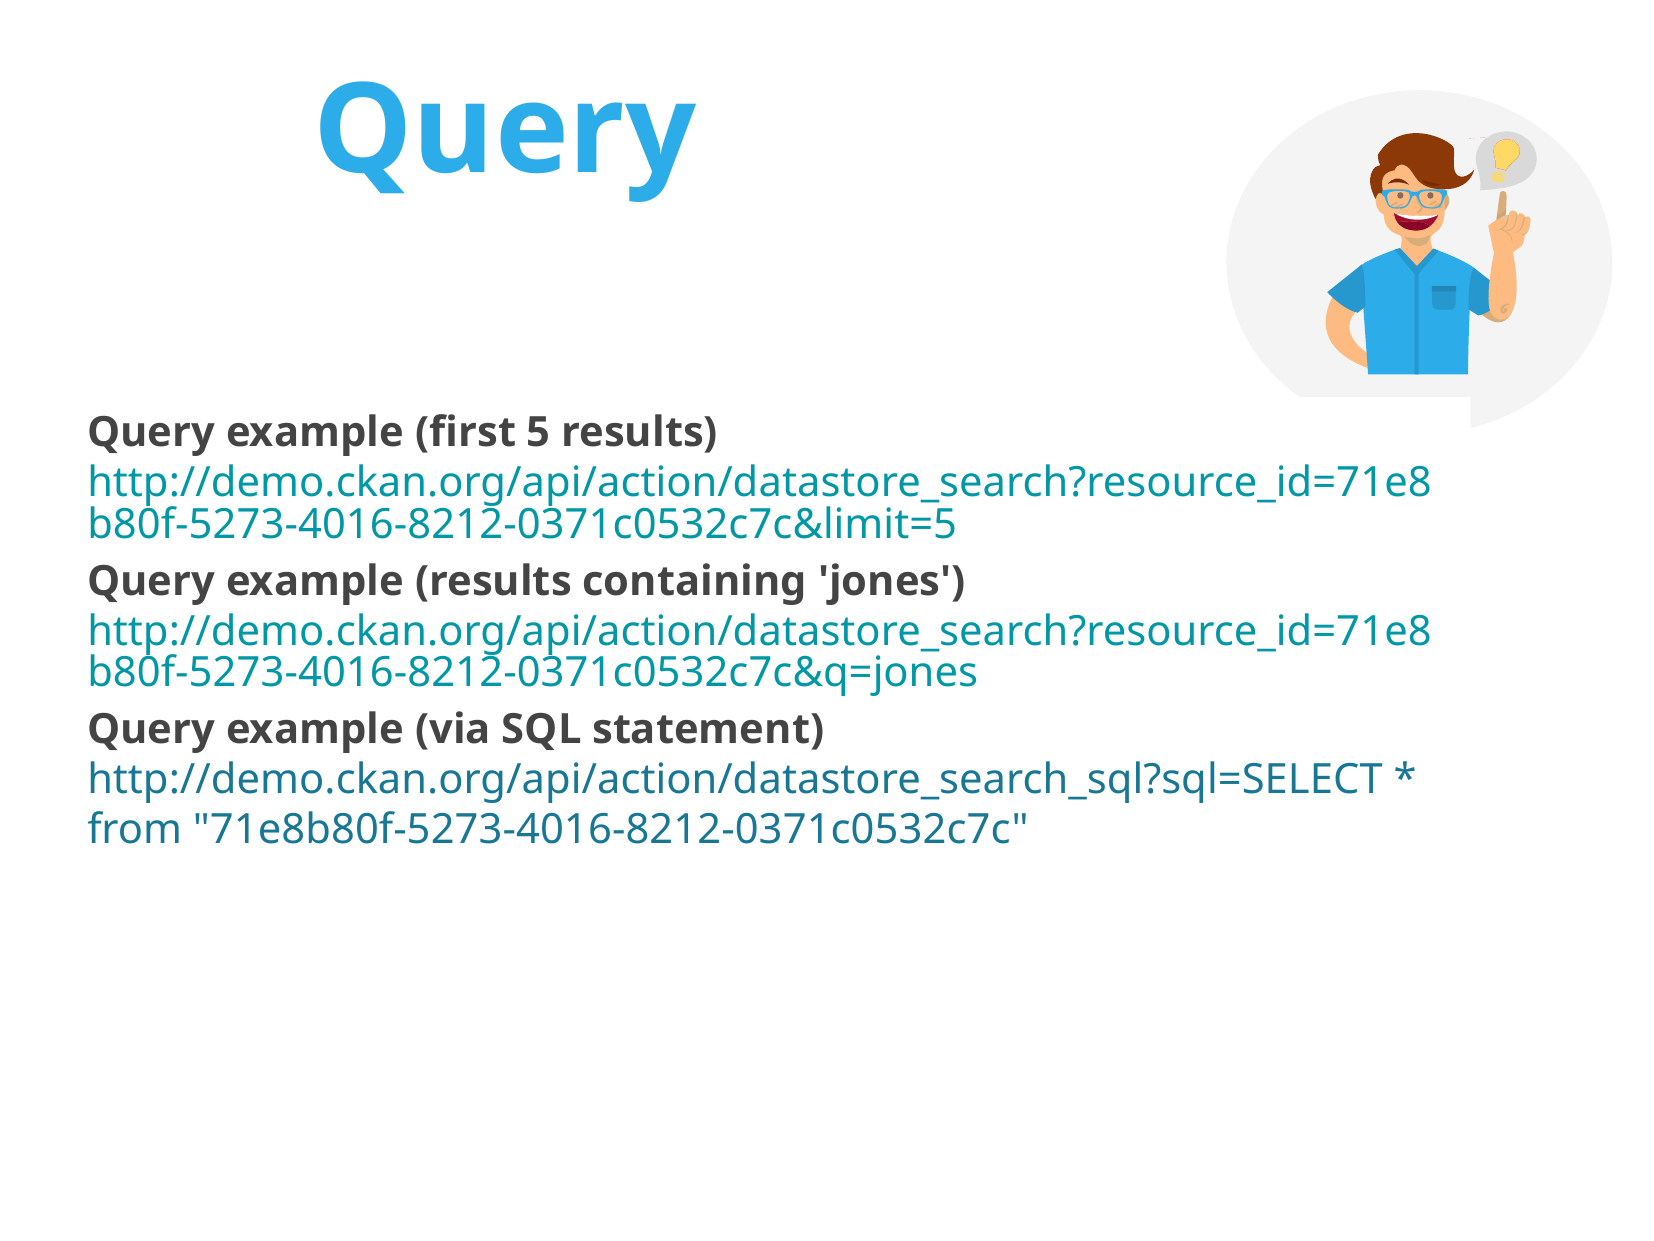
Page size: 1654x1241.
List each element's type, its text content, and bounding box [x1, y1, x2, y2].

text_box Query [0, 32, 1012, 227]
text_box [1226, 90, 1613, 428]
text_box Query example (first 5 results) http://demo.ckan.org/api/action/datastore_search?resource_id=71e8b80f-5273-4016-8212-0371c0532c7c&limit=5 Query example (results containing 'jones') http://demo.ckan.org/api/action/datastore_search?resource_id=71e8b80f-5273-4016-8212-0371c0532c7c&q=jones Query example (via SQL statement) http://demo.ckan.org/api/action/datastore_search_sql?sql=SELECT * from "71e8b80f-5273-4016-8212-0371c0532c7c" [72, 397, 1471, 777]
